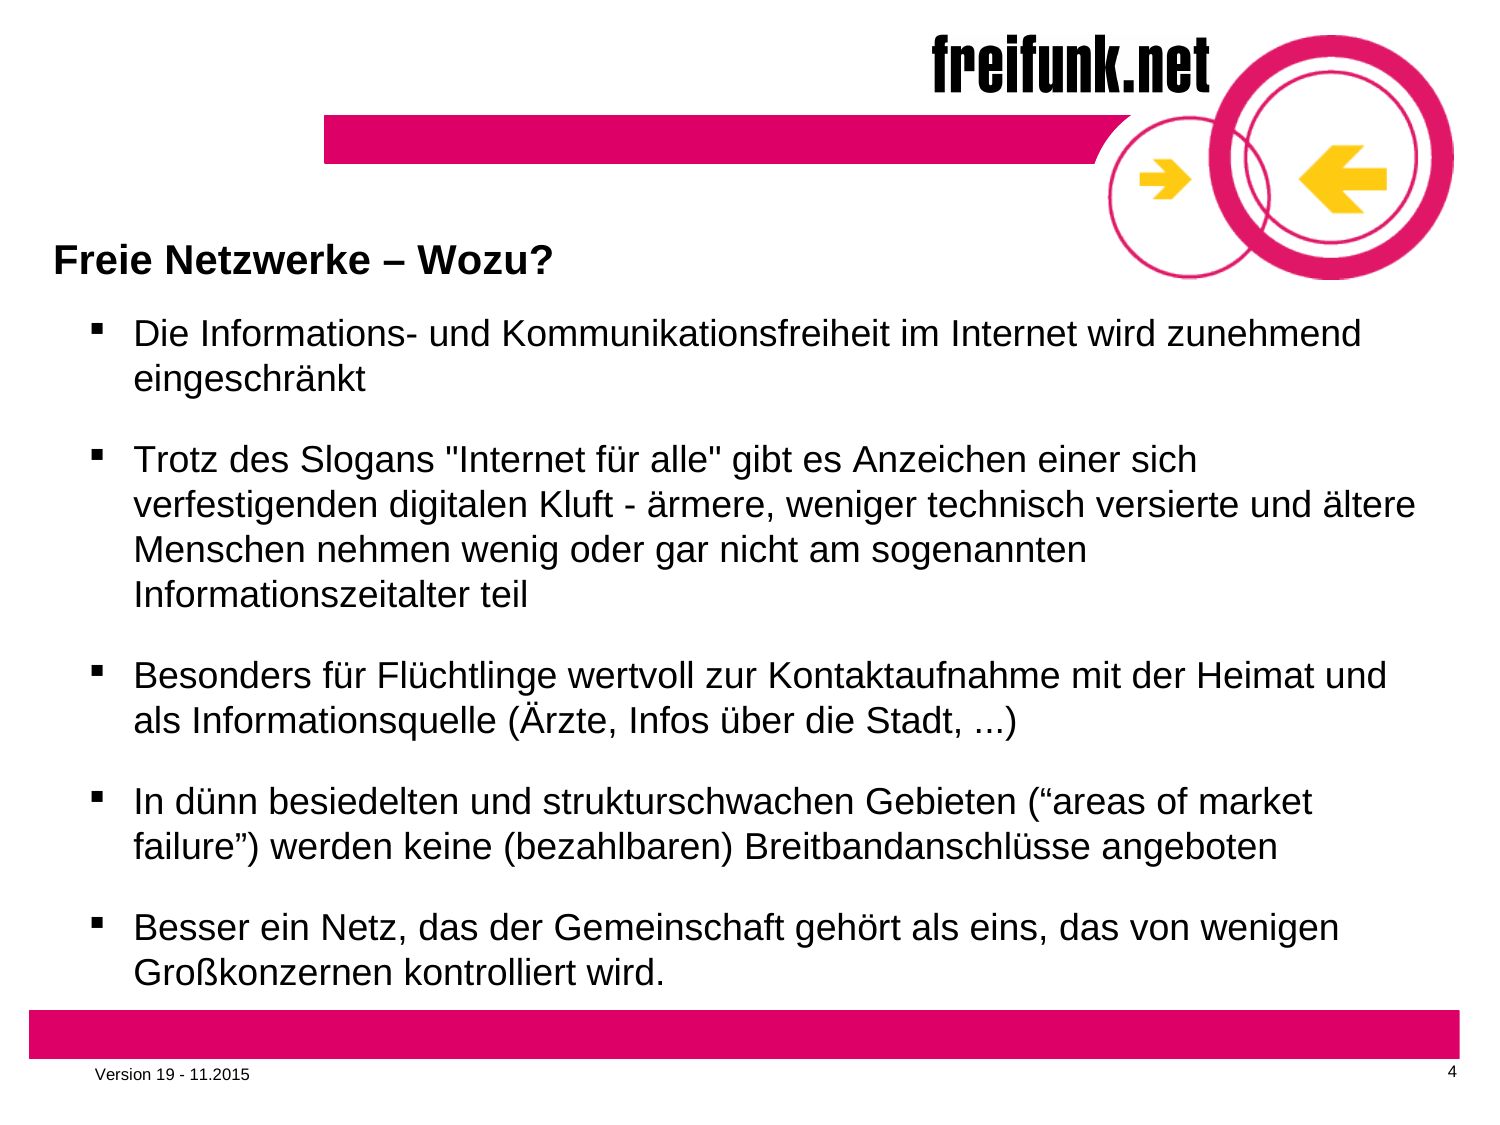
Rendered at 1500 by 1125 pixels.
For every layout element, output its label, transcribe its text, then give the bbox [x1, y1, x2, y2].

text_box Freie Netzwerke – Wozu? [53, 233, 1046, 313]
picture [932, 34, 1454, 280]
text_box Die Informations- und Kommunikationsfreiheit im Internet wird zunehmend eingeschränkt Trotz des Slogans "Internet für alle" gibt es Anzeichen einer sich verfestigenden digitalen Kluft - ärmere, weniger technisch versierte und ältere Menschen nehmen wenig oder gar nicht am sogenannten Informationszeitalter teil Besonders für Flüchtlinge wertvoll zur Kontaktaufnahme mit der Heimat und als Informationsquelle (Ärzte, Infos über die Stadt, ...) In dünn besiedelten und strukturschwachen Gebieten (“areas of market failure”) werden keine (bezahlbaren) Breitbandanschlüsse angeboten Besser ein Netz, das der Gemeinschaft gehört als eins, das von wenigen Großkonzernen kontrolliert wird. [59, 309, 1446, 1000]
